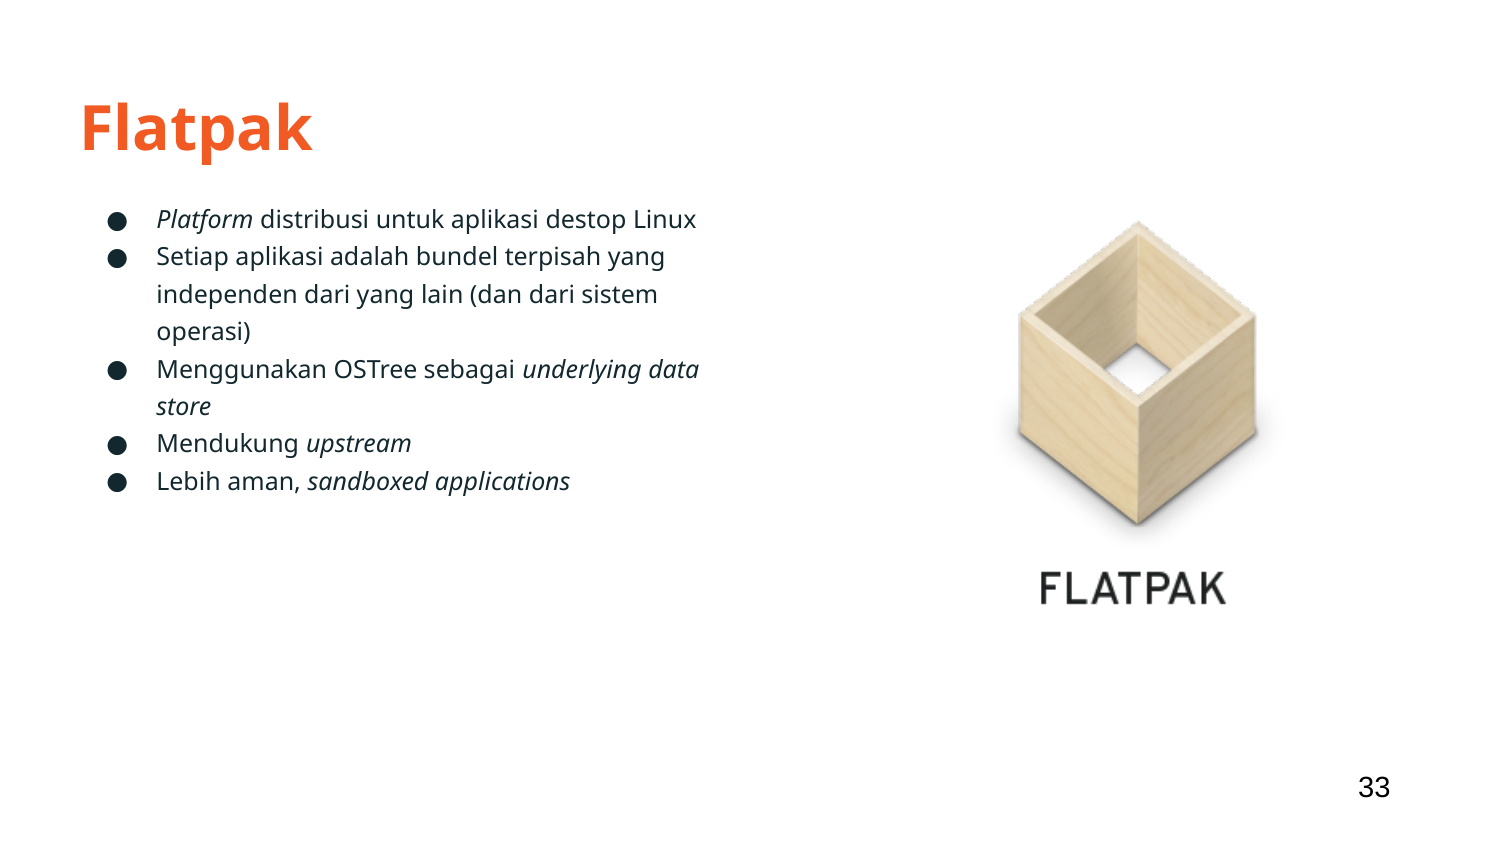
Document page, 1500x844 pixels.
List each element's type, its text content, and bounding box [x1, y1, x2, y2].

title Flatpak [64, 72, 614, 167]
picture [886, 181, 1367, 662]
list Platform distribusi untuk aplikasi destop Linux Setiap aplikasi adalah bundel terpisah yang independen dari yang lain (dan dari sistem operasi) Menggunakan OSTree sebagai underlying data store Mendukung upstream Lebih aman, sandboxed applications [66, 181, 722, 742]
slide_number <number> [1343, 753, 1434, 818]
